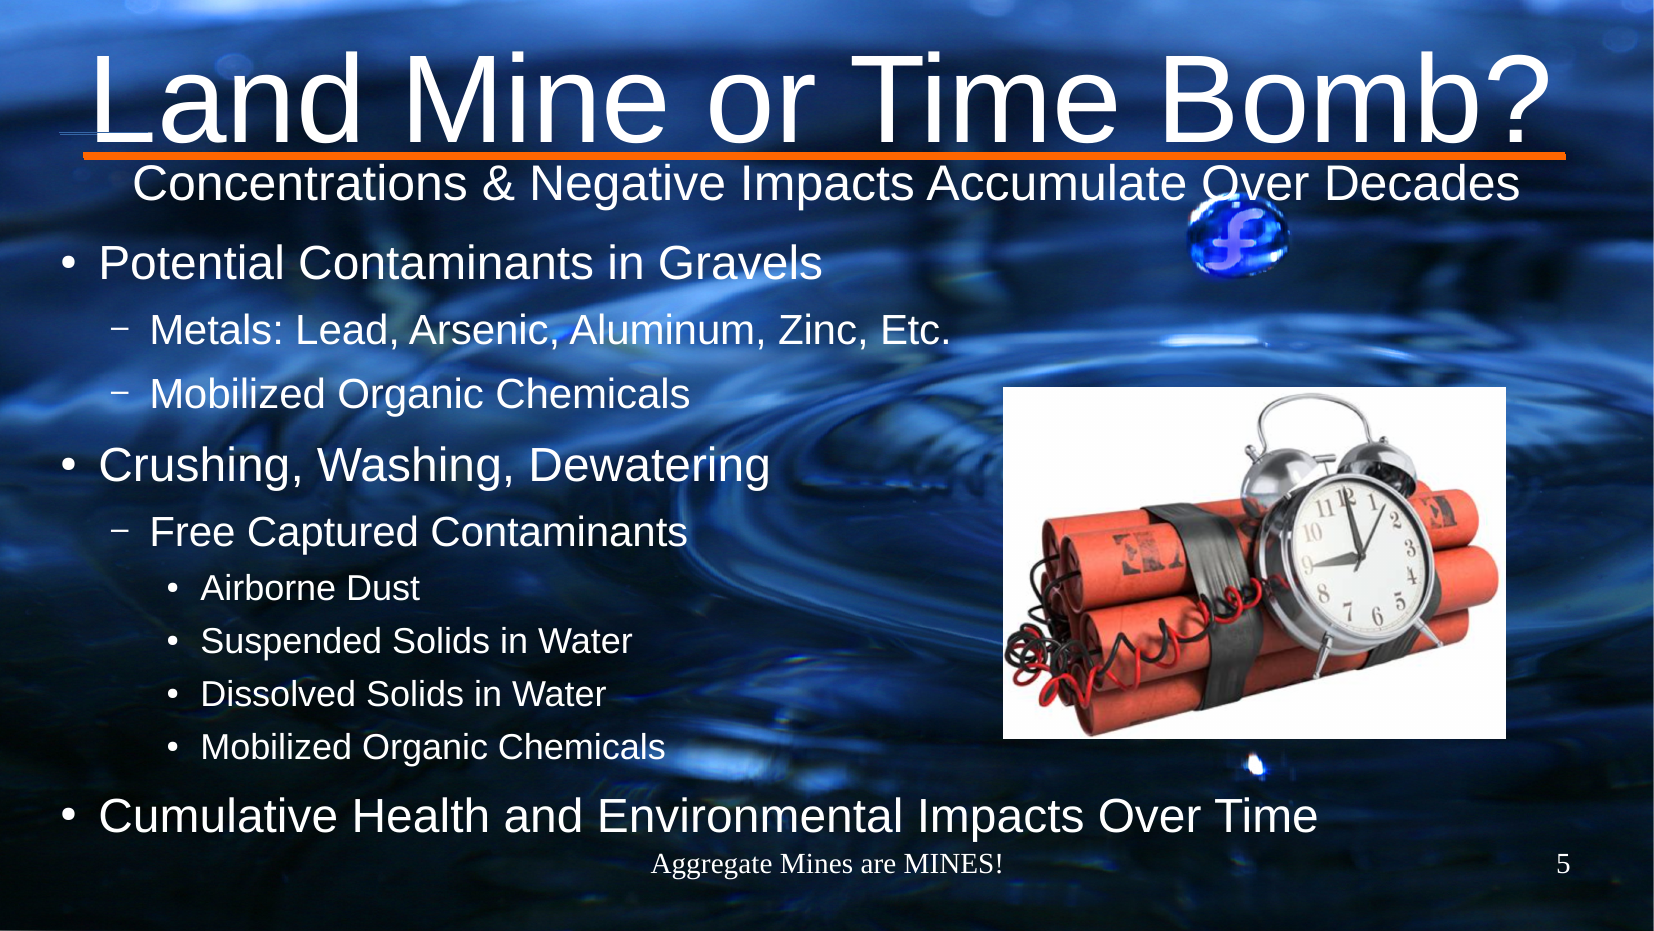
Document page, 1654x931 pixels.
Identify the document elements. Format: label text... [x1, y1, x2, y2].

picture [0, 0, 1654, 931]
text_box Concentrations & Negative Impacts Accumulate Over Decades [29, 147, 1625, 219]
list Potential Contaminants in Gravels Metals: Lead, Arsenic, Aluminum, Zinc, Etc. Mobilized Organic Chemicals Crushing, Washing, Dewatering Free Captured Contaminants Airborne Dust Suspended Solids in Water Dissolved Solids in Water Mobilized Organic Chemicals Cumulative Health and Environmental Impacts Over Time [47, 236, 1536, 846]
title Land Mine or Time Bomb? [76, 21, 1565, 147]
